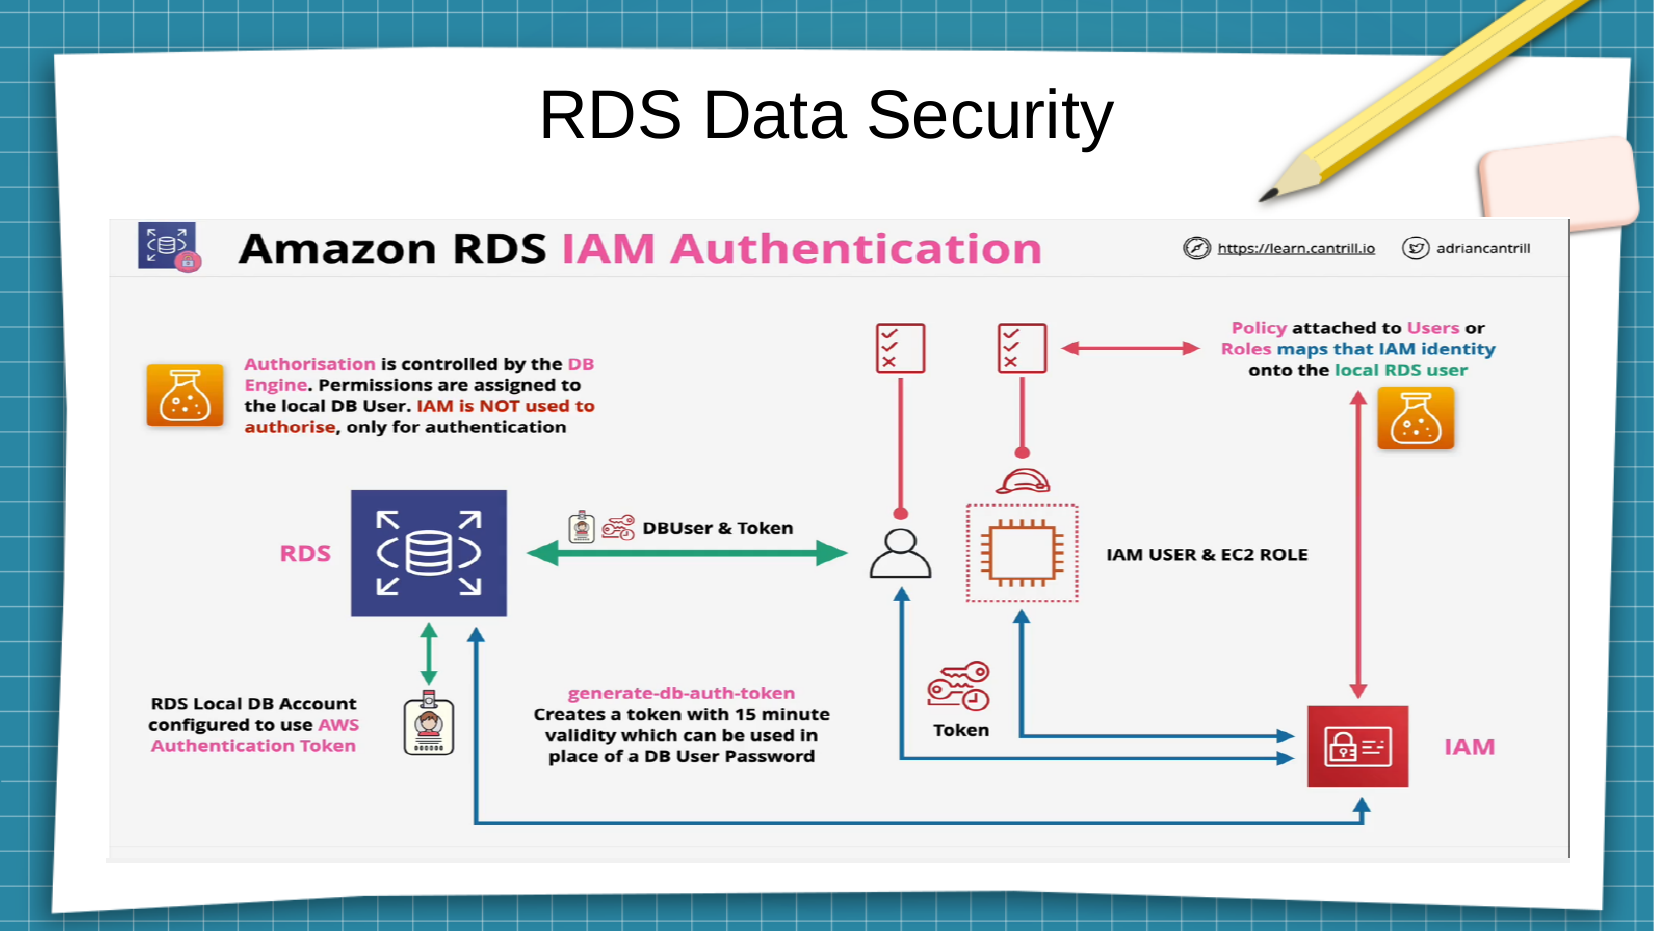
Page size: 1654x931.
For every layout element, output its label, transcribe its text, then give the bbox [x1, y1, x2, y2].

title RDS Data Security [82, 37, 1571, 193]
picture [0, 0, 1654, 931]
